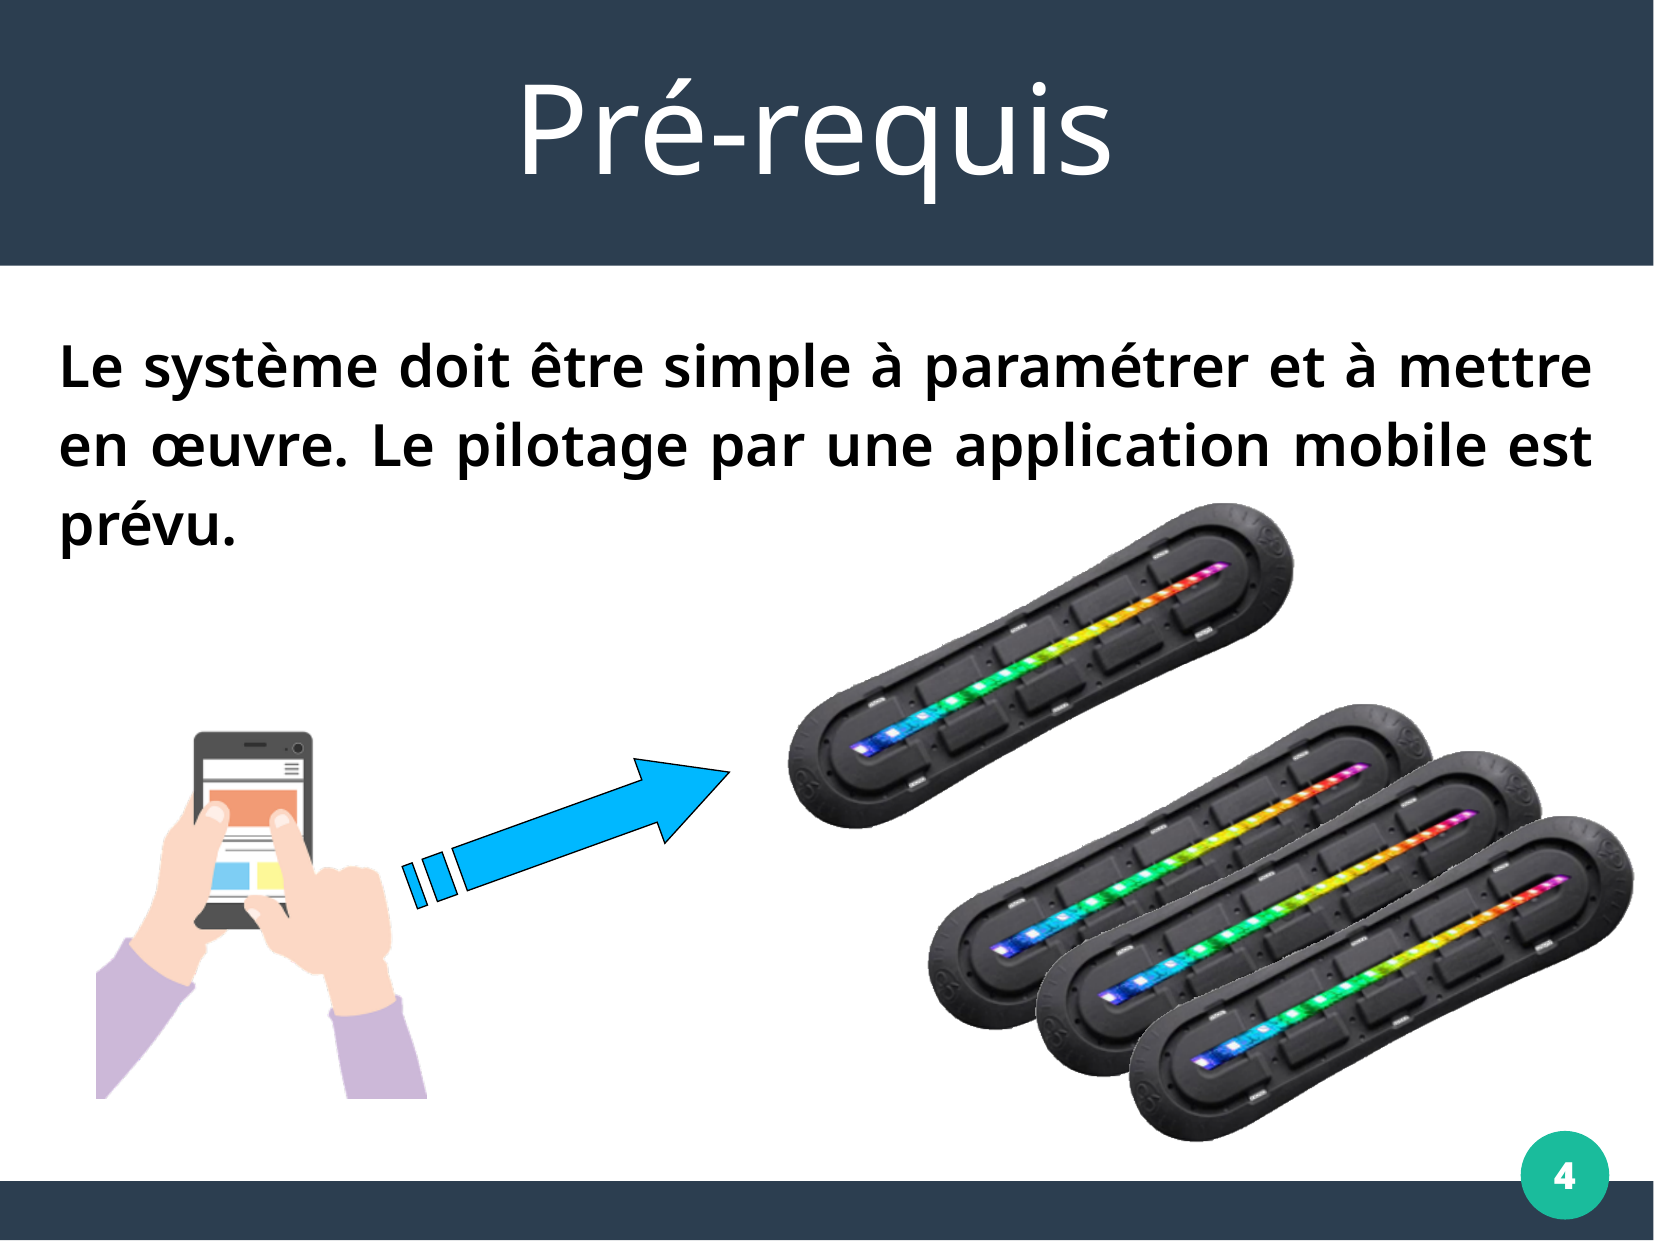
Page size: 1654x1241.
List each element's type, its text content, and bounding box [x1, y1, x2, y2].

picture [94, 673, 731, 1099]
text_box Pré-requis [23, 40, 1607, 213]
list Le système doit être simple à paramétrer et à mettre en œuvre. Le pilotage par une application mobile est prévu. [59, 324, 1595, 1152]
picture [781, 486, 1640, 1152]
